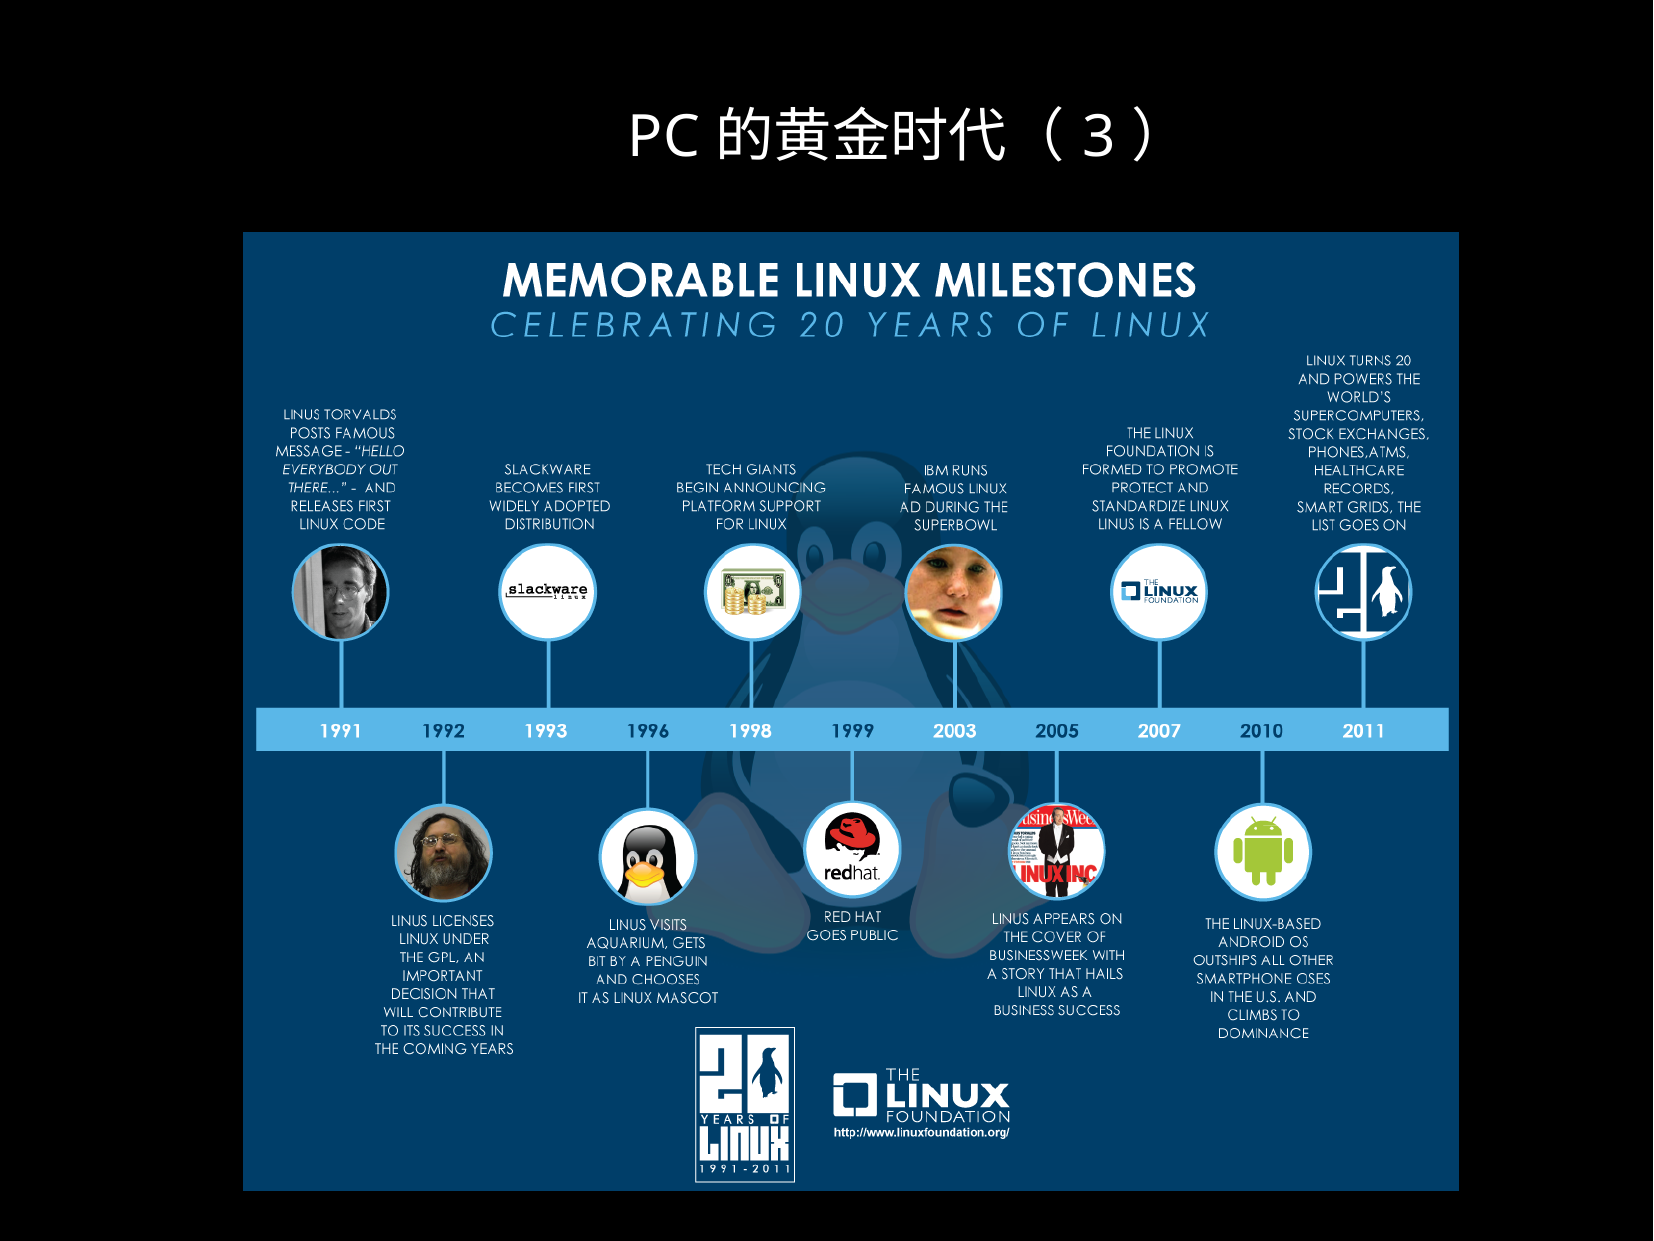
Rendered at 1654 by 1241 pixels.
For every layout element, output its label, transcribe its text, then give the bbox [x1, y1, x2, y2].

picture [243, 232, 1459, 1191]
text_box PC的黄金时代（3） [613, 81, 1261, 173]
